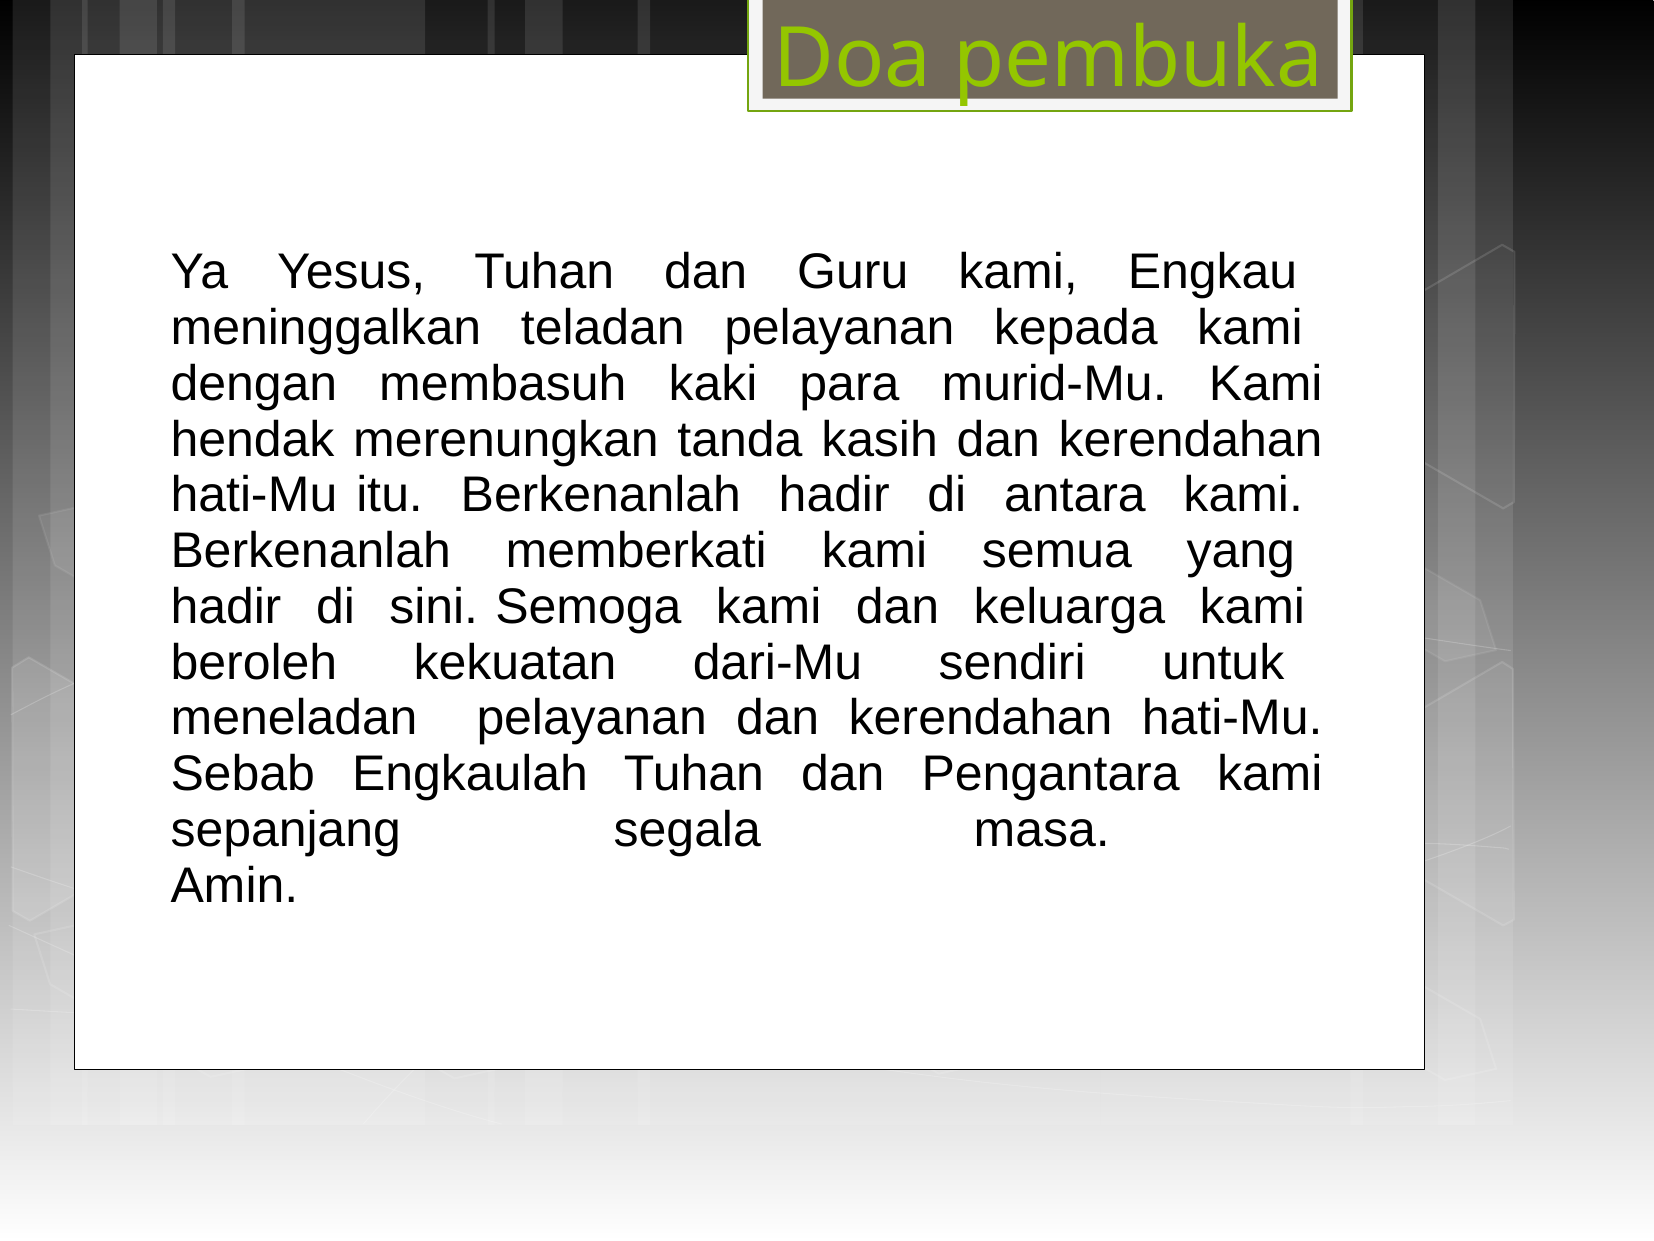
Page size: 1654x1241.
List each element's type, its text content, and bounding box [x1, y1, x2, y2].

title Ya Yesus, Tuhan dan Guru kami, Engkau meninggalkan teladan pelayanan kepada kami dengan membasuh kaki para murid-Mu. Kami hendak merenungkan tanda kasih dan kerendahan hati-Mu itu. Berkenanlah hadir di antara kami. Berkenanlah memberkati kami semua yang hadir di sini. Semoga kami dan keluarga kami beroleh kekuatan dari-Mu sendiri untuk meneladan pelayanan dan kerendahan hati-Mu. Sebab Engkaulah Tuhan dan Pengantara kami sepanjang segala masa. Amin. [170, 240, 1323, 916]
title Doa pembuka [773, 0, 1353, 121]
